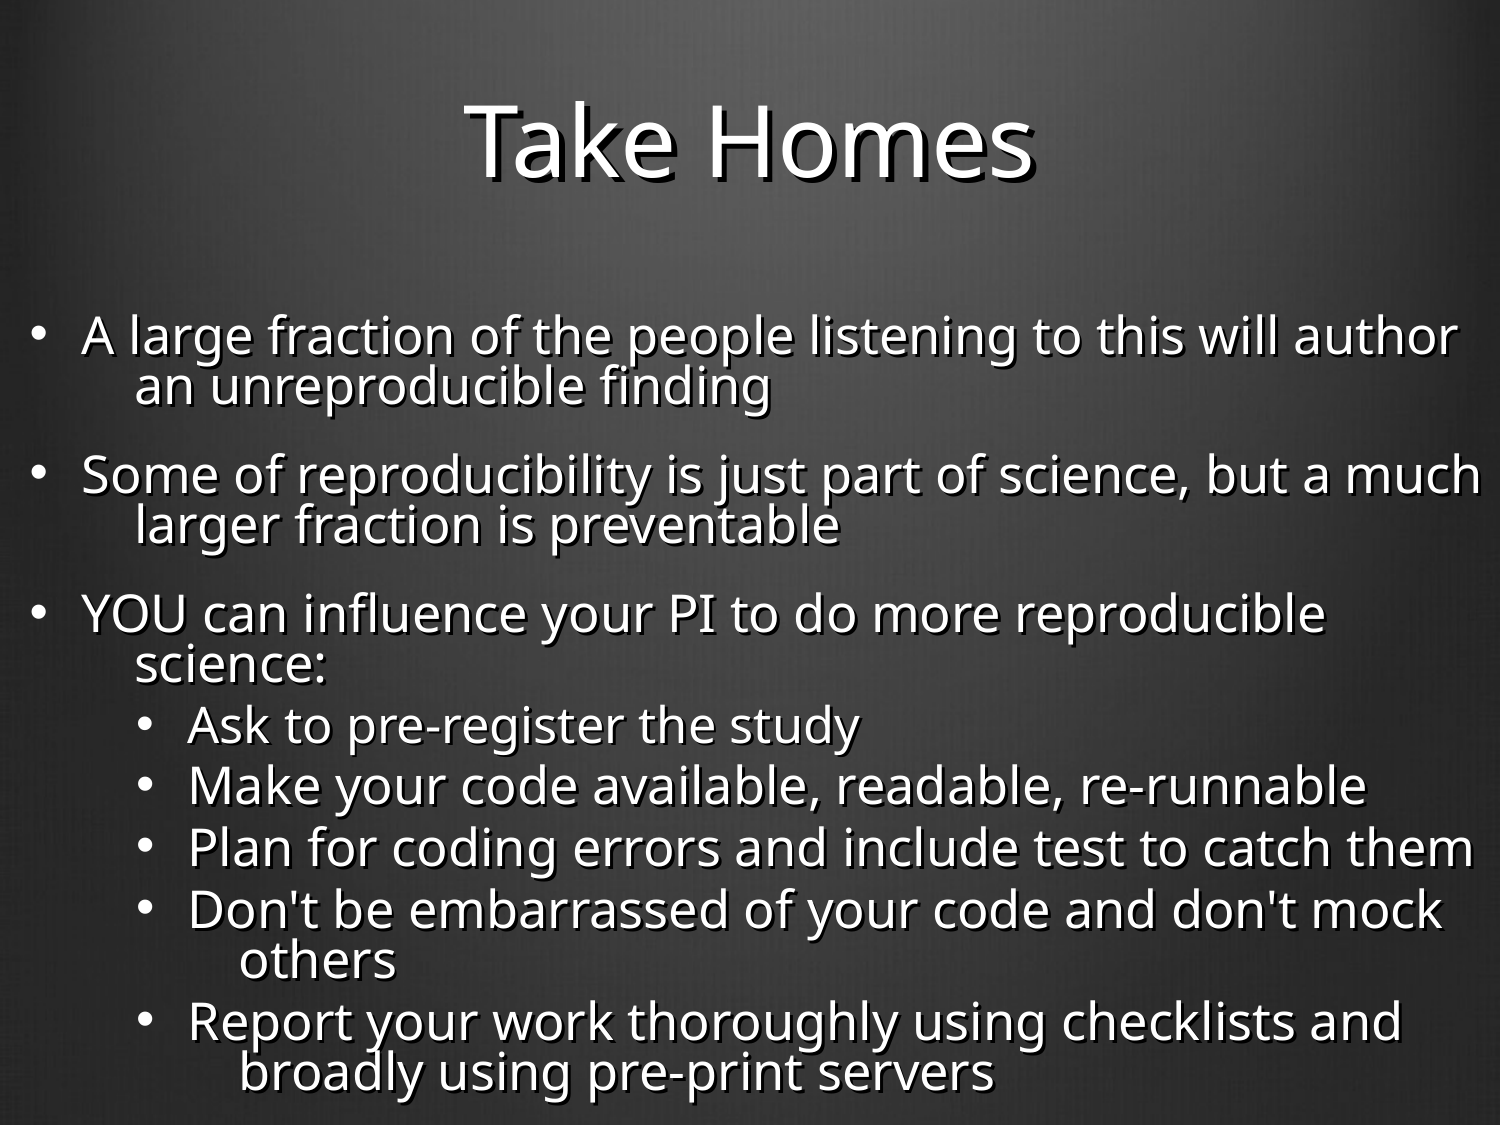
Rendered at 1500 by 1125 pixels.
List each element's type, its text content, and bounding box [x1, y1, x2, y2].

title Take Homes [112, 19, 1388, 255]
list A large fraction of the people listening to this will author an unreproducible finding Some of reproducibility is just part of science, but a much larger fraction is preventable YOU can influence your PI to do more reproducible science: Ask to pre-register the study Make your code available, readable, re-runnable Plan for coding errors and include test to catch them Don't be embarrassed of your code and don't mock others Report your work thoroughly using checklists and broadly using pre-print servers [14, 306, 1500, 1125]
